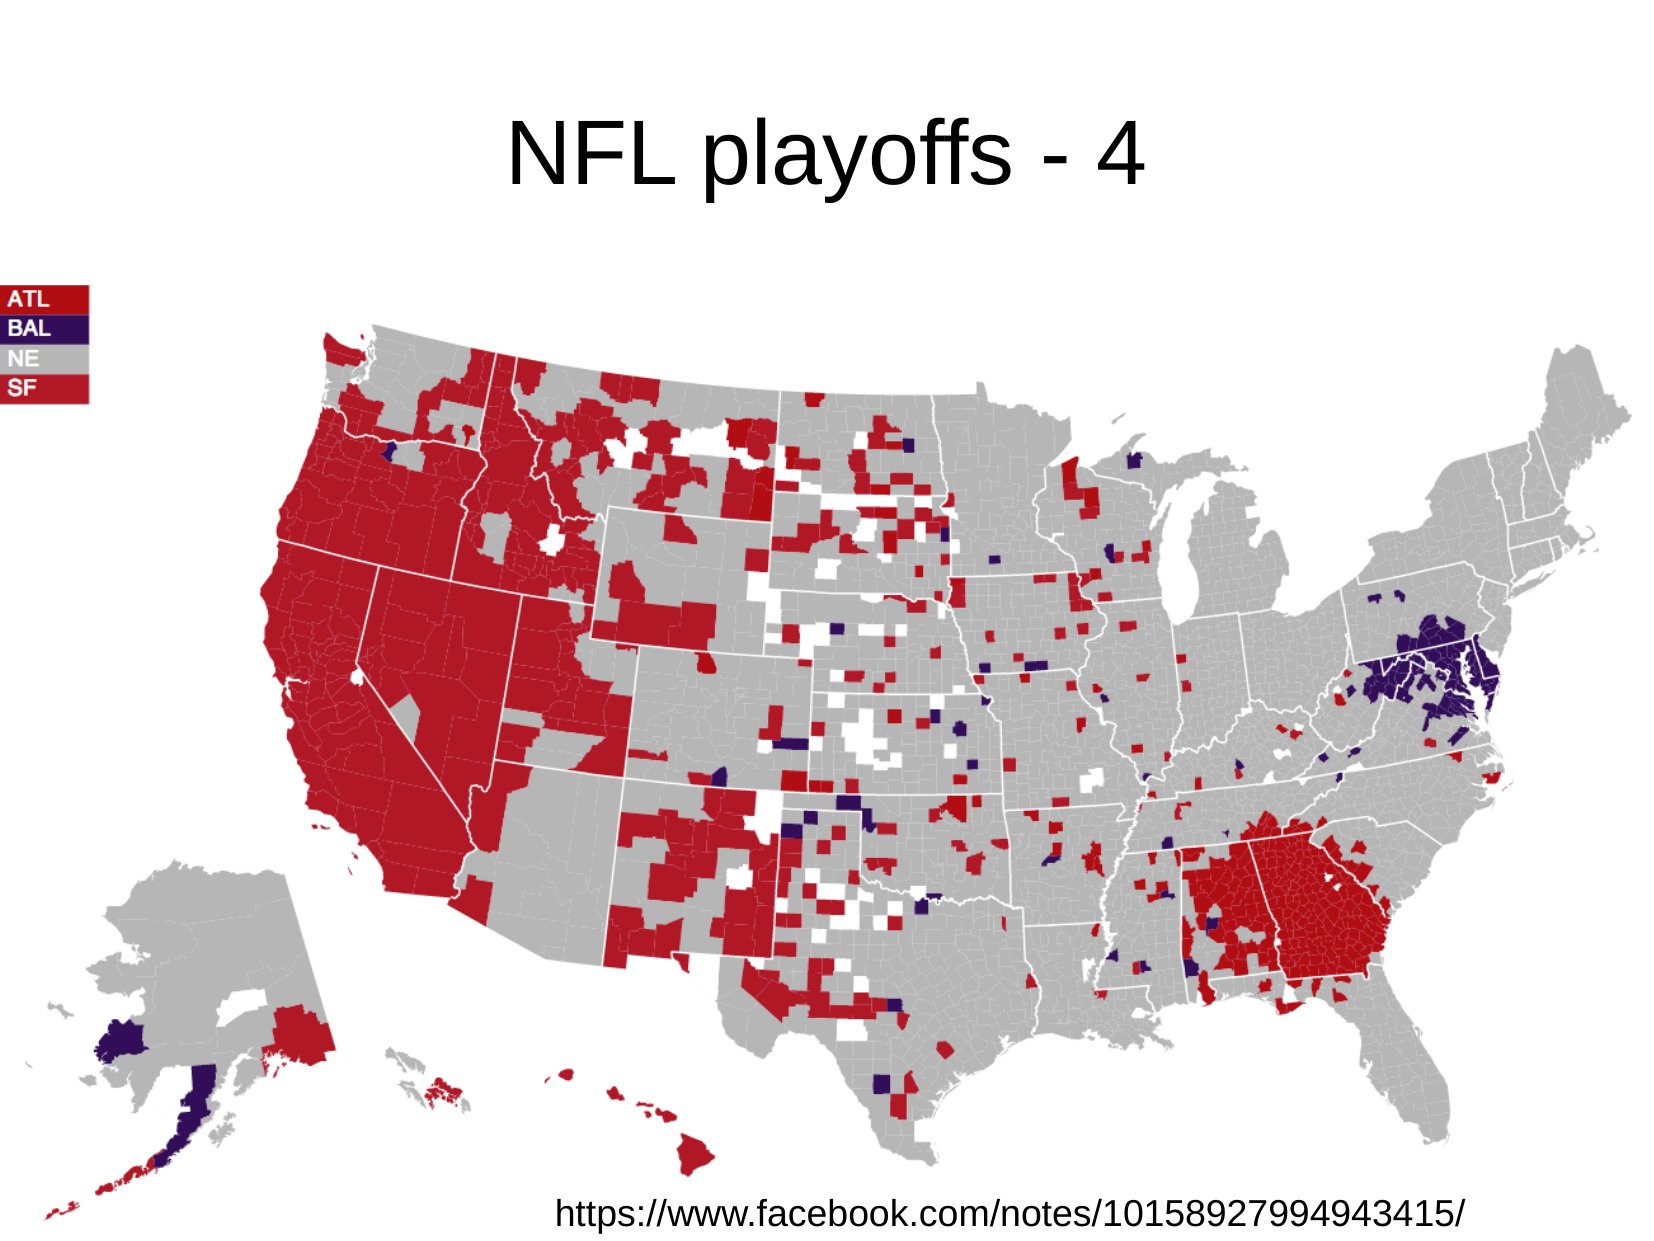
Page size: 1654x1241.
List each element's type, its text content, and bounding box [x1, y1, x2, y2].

picture [0, 284, 1651, 1239]
title NFL playoffs - 4 [82, 49, 1571, 257]
text_box https://www.facebook.com/notes/10158927994943415/ [540, 1185, 1485, 1241]
